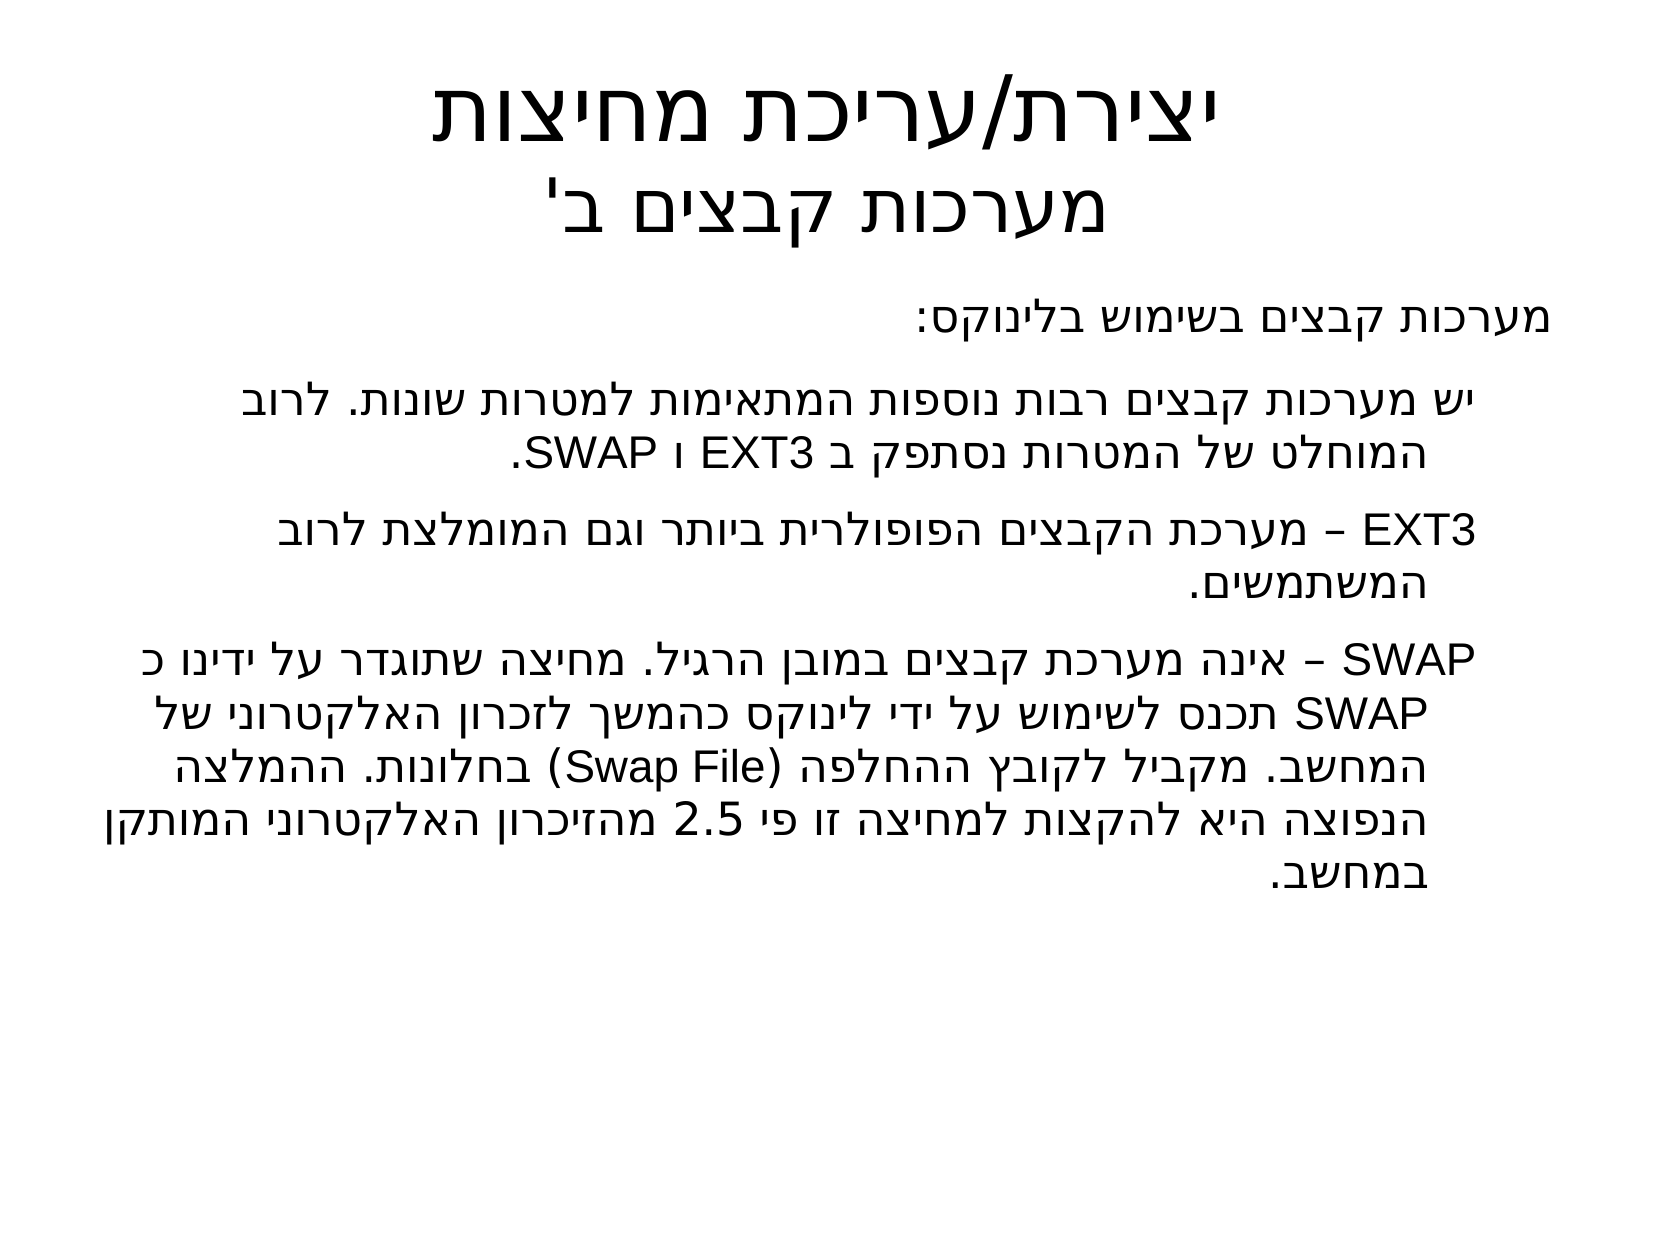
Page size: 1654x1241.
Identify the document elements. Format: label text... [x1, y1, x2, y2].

list מערכות קבצים בשימוש בלינוקס: יש מערכות קבצים רבות נוספות המתאימות למטרות שונות. לרוב המוחלט של המטרות נסתפק ב EXT3 ו SWAP. EXT3 – מערכת הקבצים הפופולרית ביותר וגם המומלצת לרוב המשתמשים. SWAP – אינה מערכת קבצים במובן הרגיל. מחיצה שתוגדר על ידינו כ SWAP תכנס לשימוש על ידי לינוקס כהמשך לזכרון האלקטרוני של המחשב. מקביל לקובץ ההחלפה (Swap File) בחלונות. ההמלצה הנפוצה היא להקצות למחיצה זו פי 2.5 מהזיכרון האלקטרוני המותקן במחשב. [82, 290, 1571, 1094]
title יצירת/עריכת מחיצות מערכות קבצים ב' [82, 51, 1571, 255]
